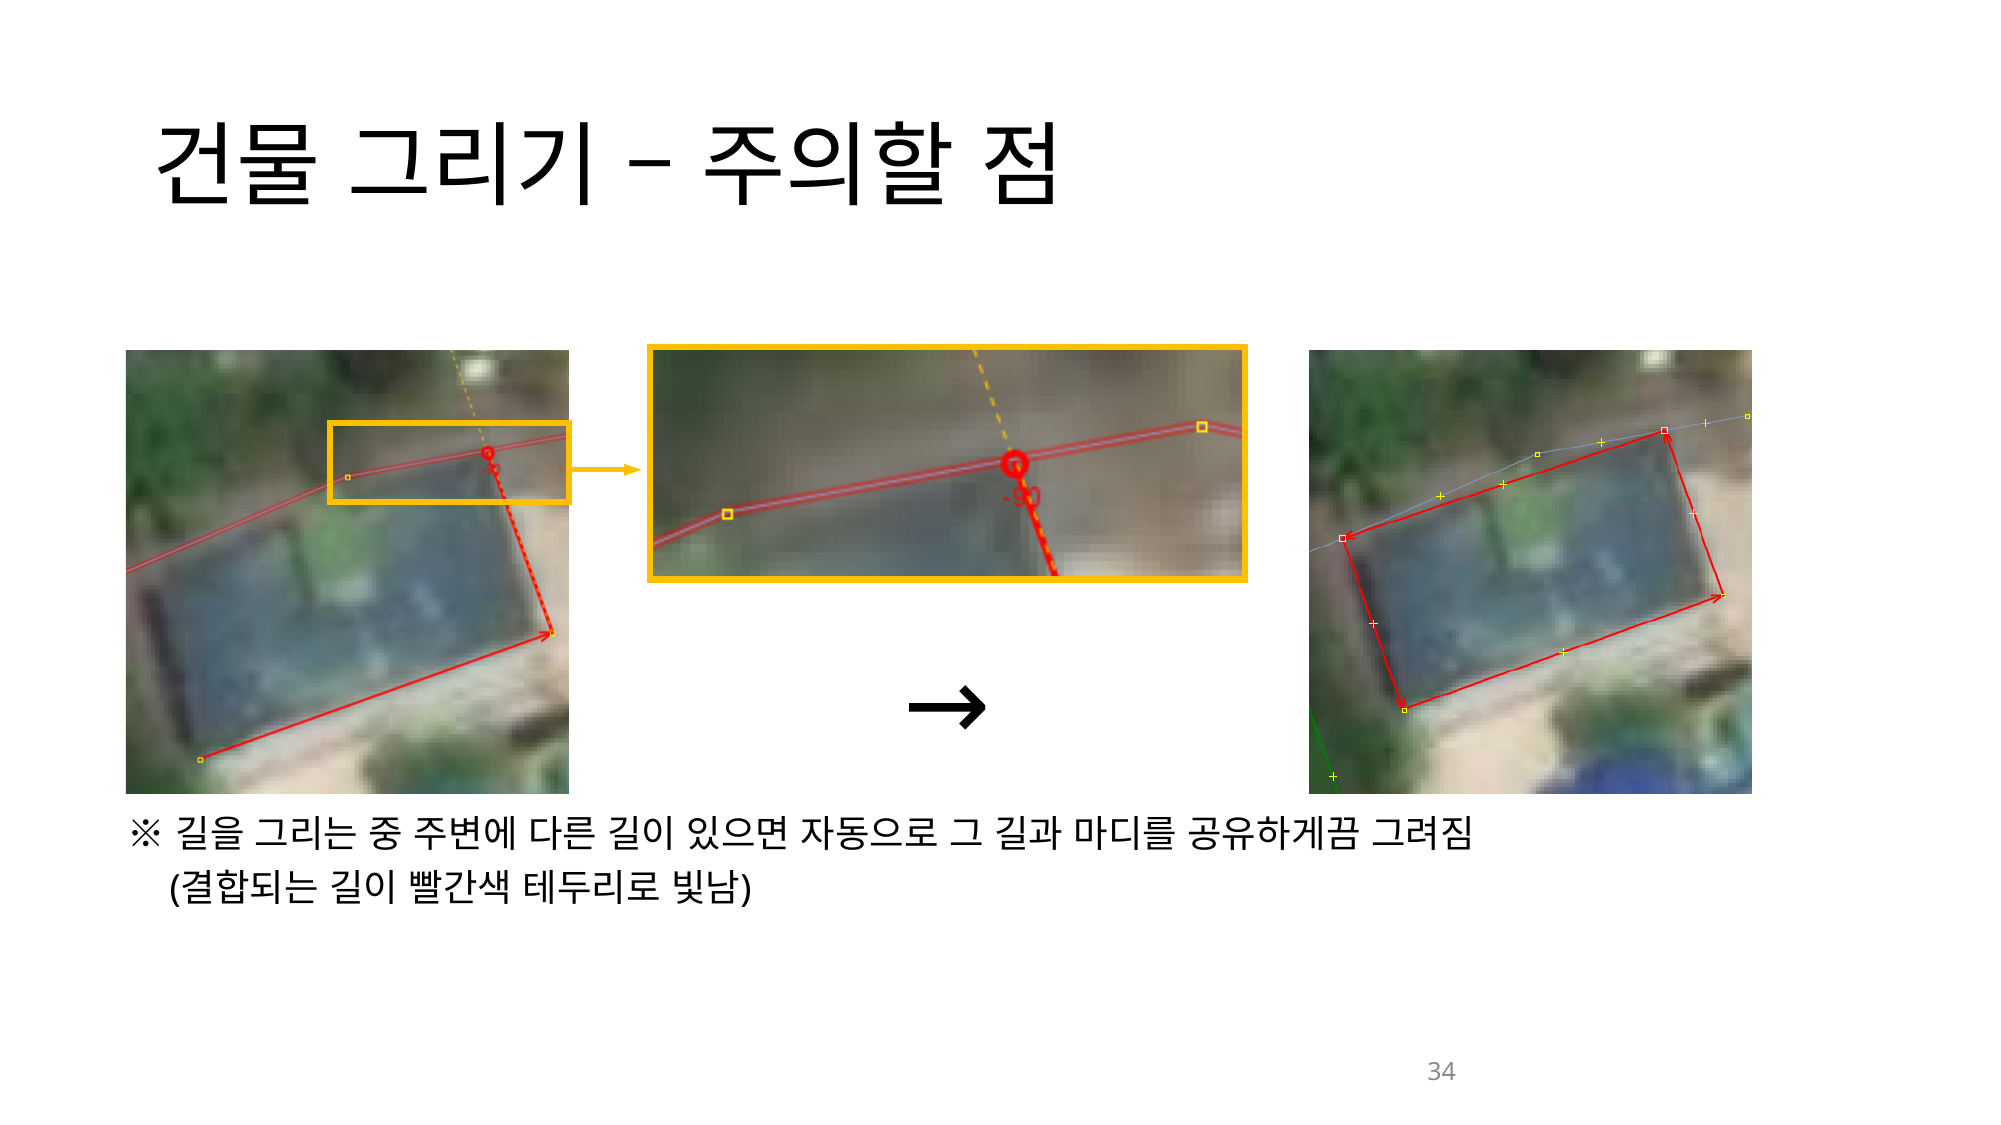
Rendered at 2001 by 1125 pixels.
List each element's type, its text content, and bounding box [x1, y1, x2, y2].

text_box → [890, 611, 1006, 762]
picture [125, 350, 569, 794]
picture [653, 350, 1243, 577]
picture [1309, 350, 1752, 794]
picture [333, 426, 566, 499]
title 건물 그리기 – 주의할 점 [137, 59, 1863, 278]
text_box <숫자> [1412, 1042, 1863, 1103]
text_box ※ 길을 그리는 중 주변에 다른 길이 있으면 자동으로 그 길과 마디를 공유하게끔 그려짐 (결합되는 길이 빨간색 테두리로 빛남) [127, 793, 1510, 917]
